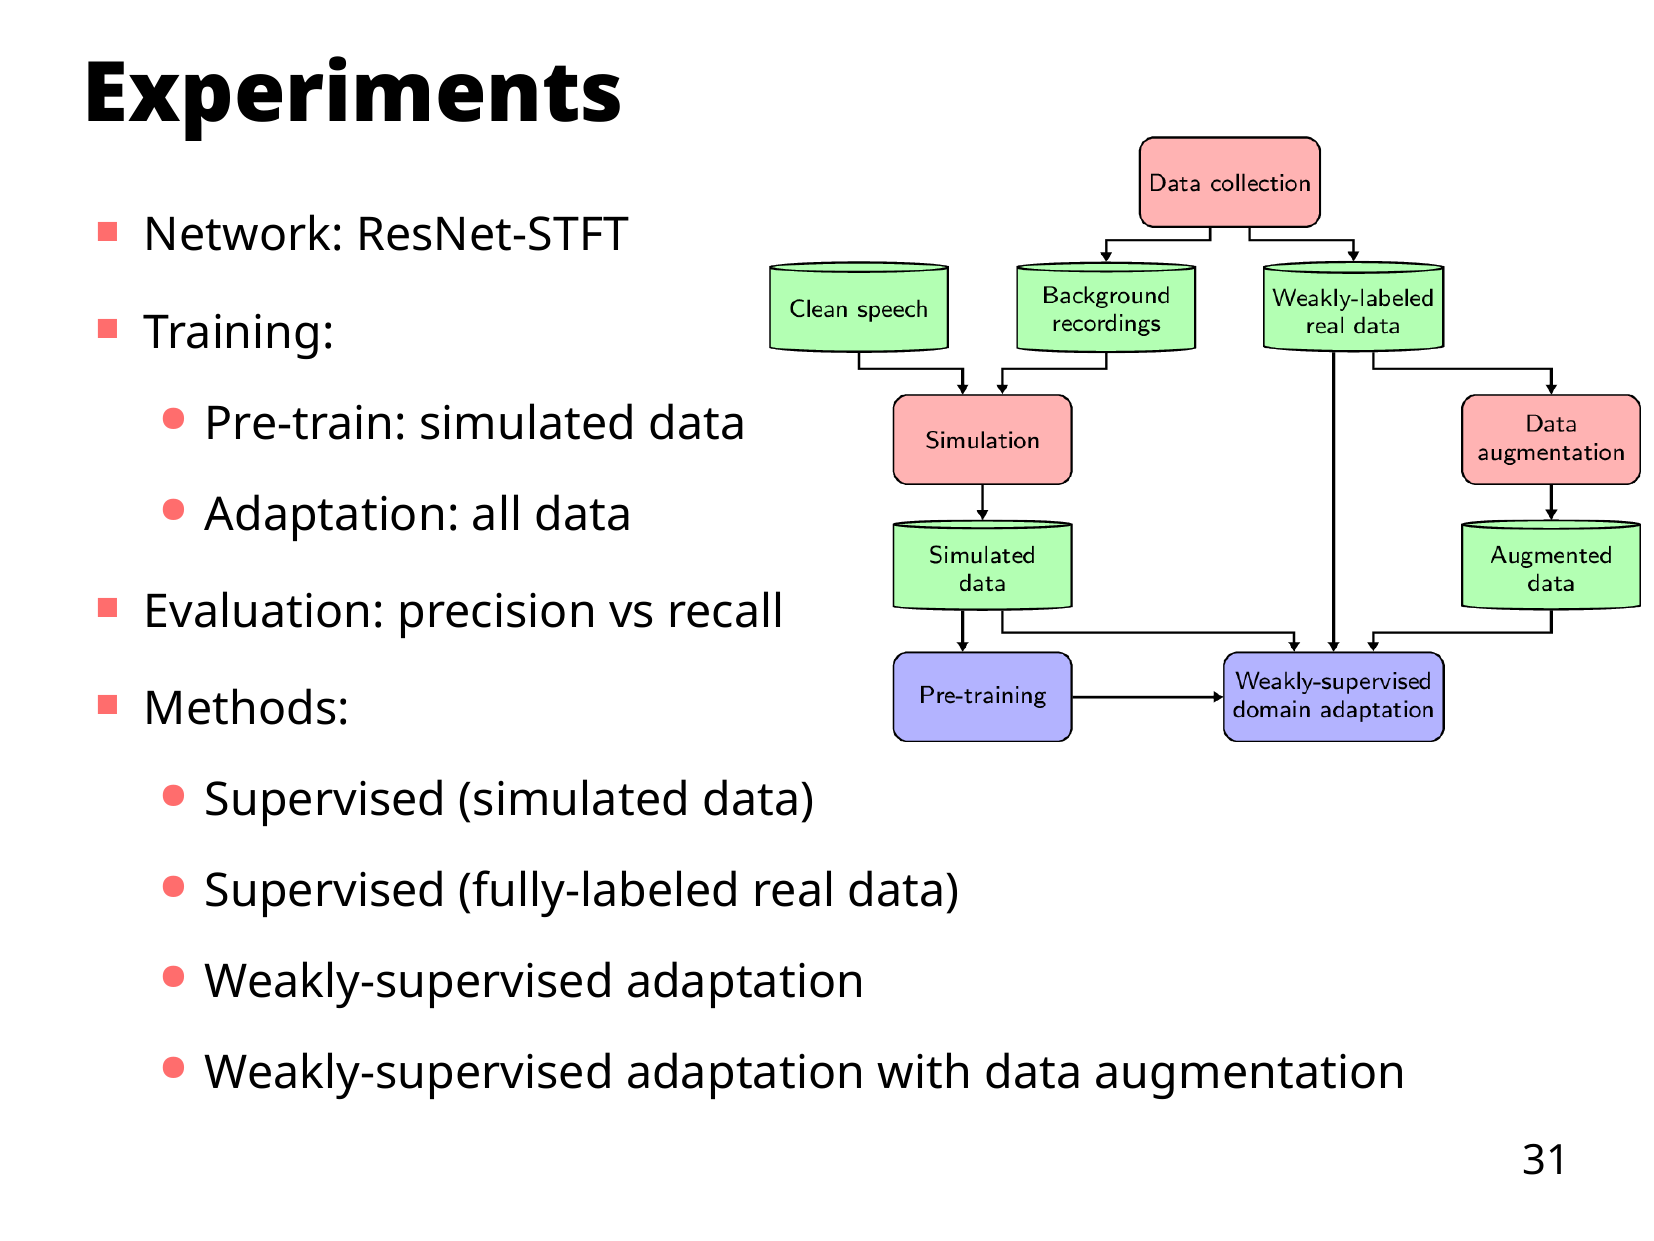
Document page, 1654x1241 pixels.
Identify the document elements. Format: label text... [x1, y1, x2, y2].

title Experiments [82, 37, 1571, 143]
list Network: ResNet-STFT Training: Pre-train: simulated data Adaptation: all data Evaluation: precision vs recall Methods: Supervised (simulated data) Supervised (fully-labeled real data) Weakly-supervised adaptation Weakly-supervised adaptation with data augmentation [82, 200, 1450, 1111]
picture [760, 136, 1641, 742]
